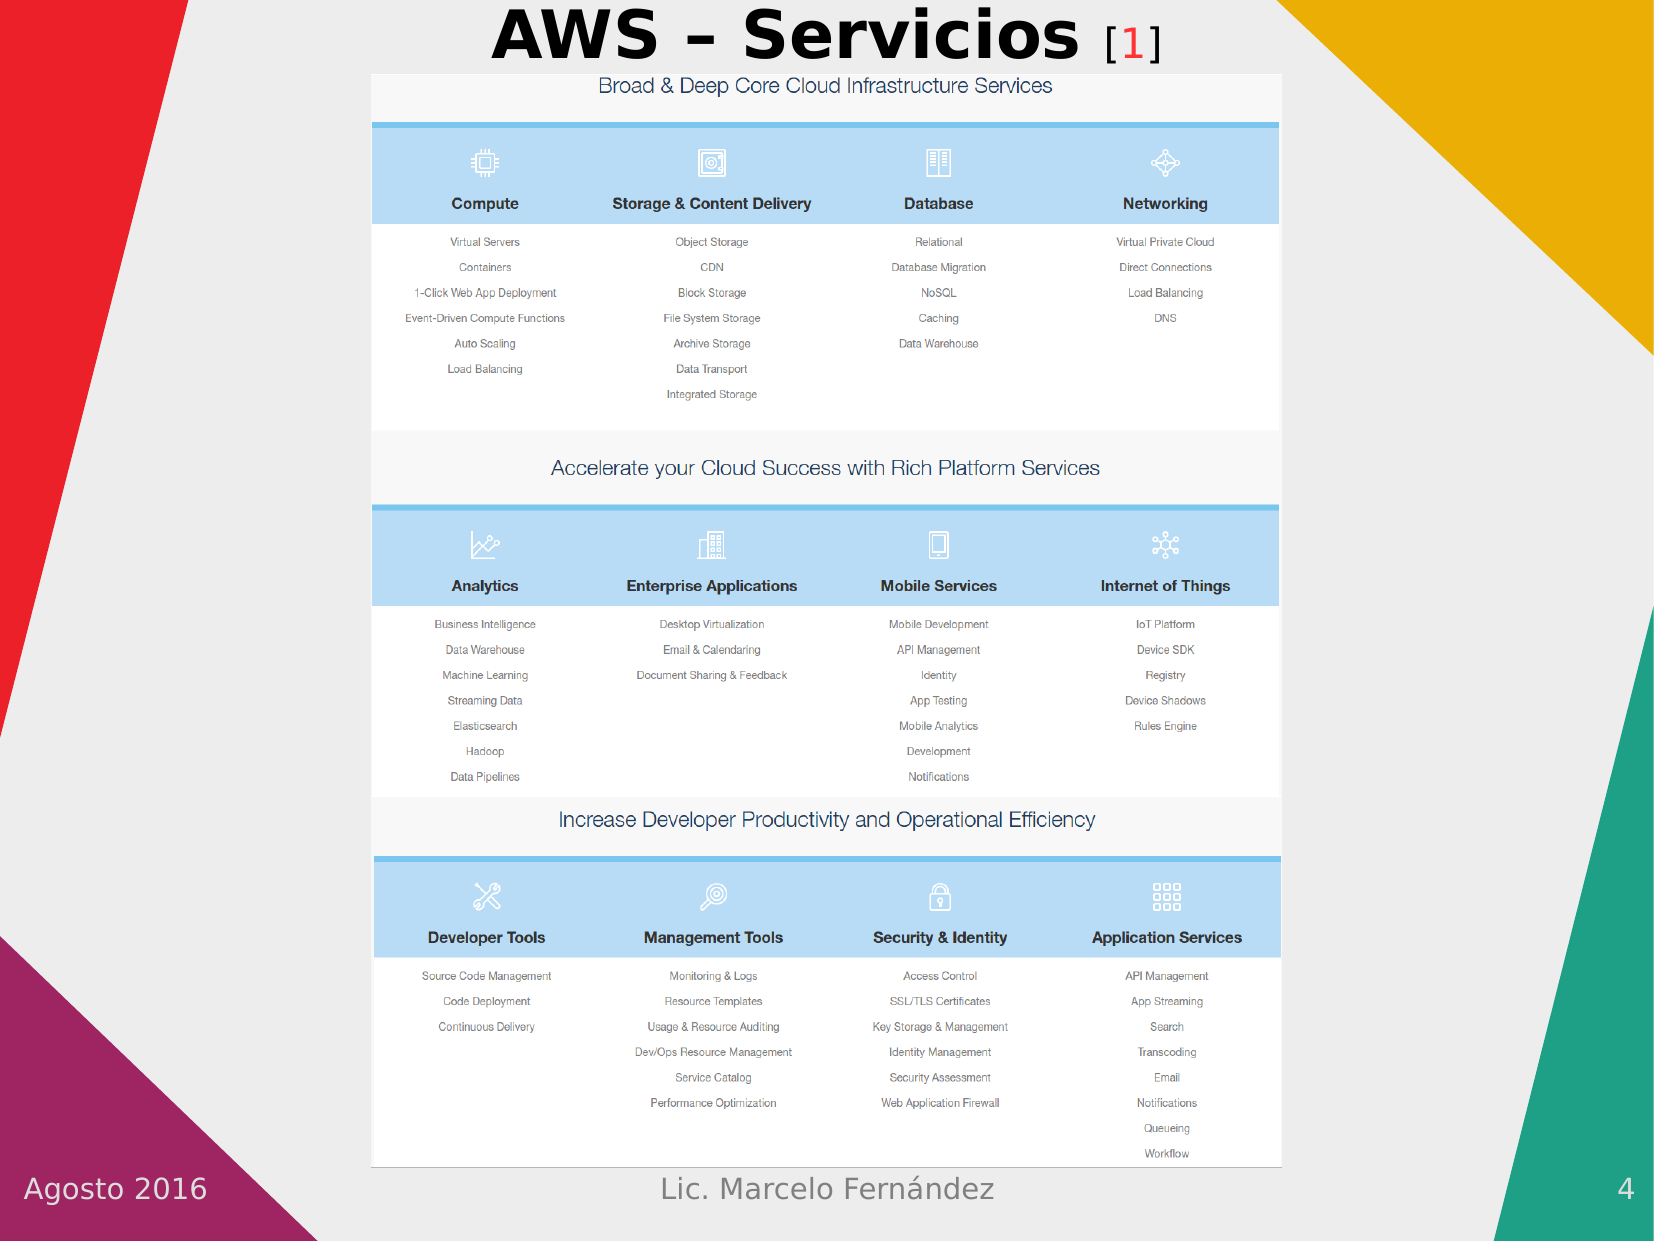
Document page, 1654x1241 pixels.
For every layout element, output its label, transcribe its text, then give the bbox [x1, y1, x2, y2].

title AWS – Servicios [1] [114, 0, 1539, 135]
picture [371, 74, 1282, 1168]
